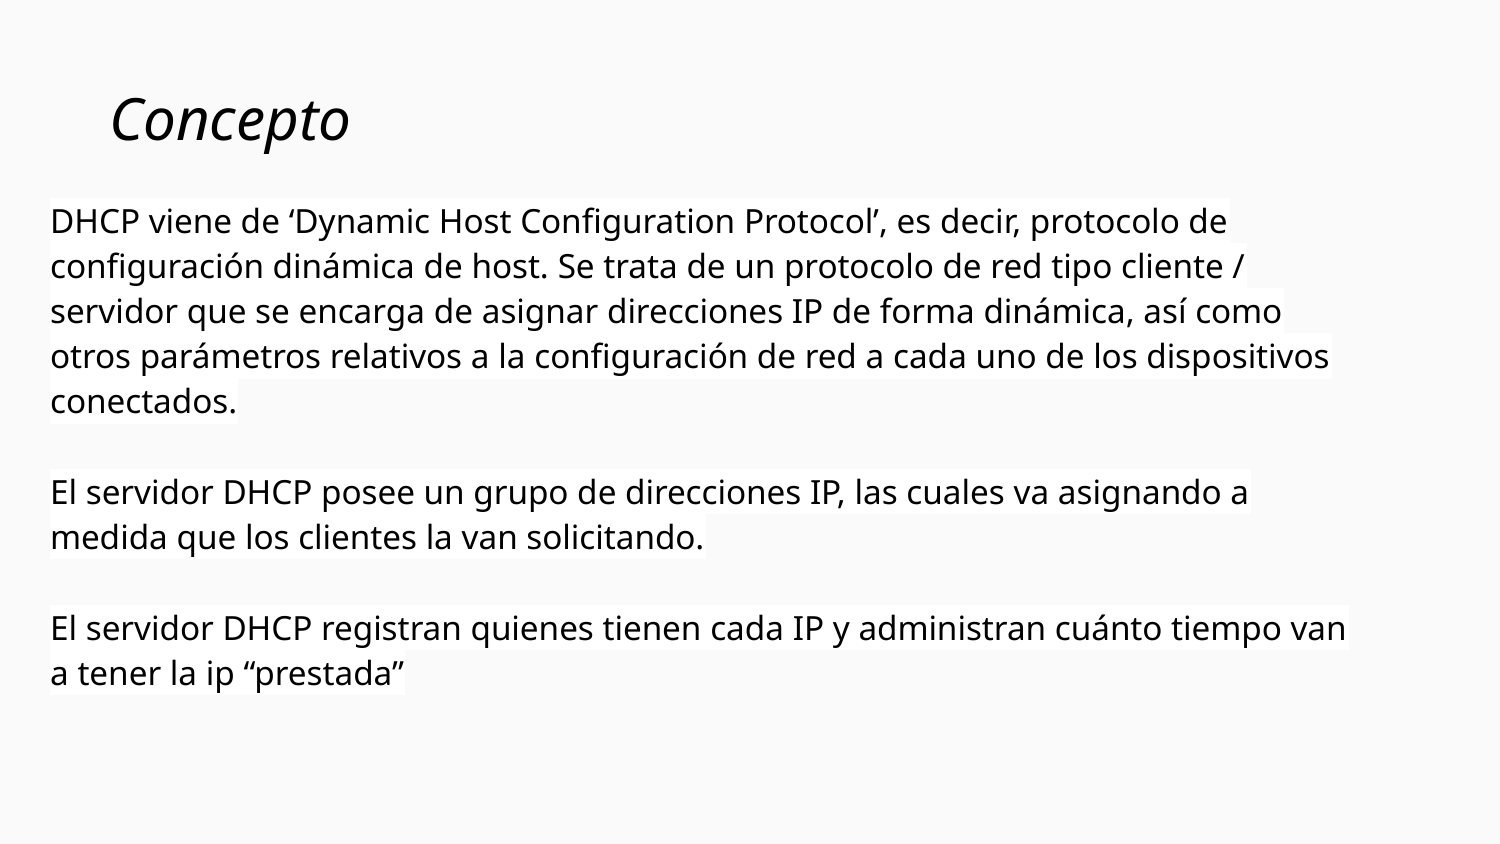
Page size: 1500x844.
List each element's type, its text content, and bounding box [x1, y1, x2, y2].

text_box DHCP viene de ‘Dynamic Host Configuration Protocol’, es decir, protocolo de configuración dinámica de host. Se trata de un protocolo de red tipo cliente / servidor que se encarga de asignar direcciones IP de forma dinámica, así como otros parámetros relativos a la configuración de red a cada uno de los dispositivos conectados. El servidor DHCP posee un grupo de direcciones IP, las cuales va asignando a medida que los clientes la van solicitando. El servidor DHCP registran quienes tienen cada IP y administran cuánto tiempo van a tener la ip “prestada” [35, 190, 1371, 745]
text_box Concepto [94, 70, 401, 154]
